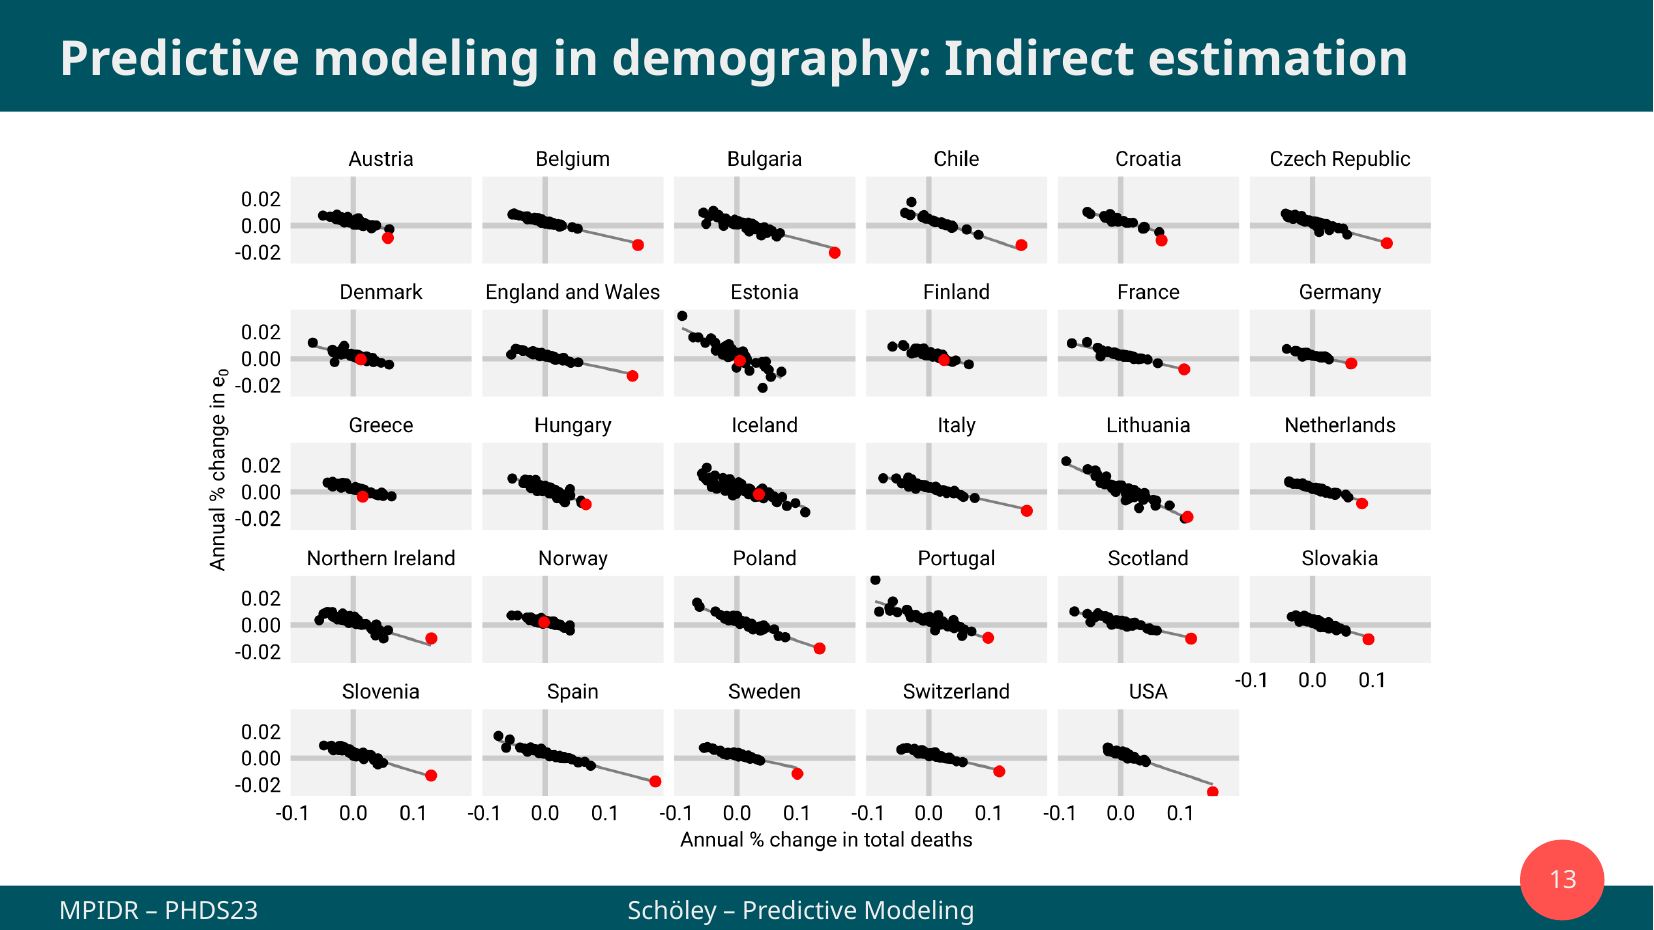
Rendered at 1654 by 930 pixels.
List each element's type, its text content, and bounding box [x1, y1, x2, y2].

picture [195, 130, 1441, 864]
title Predictive modeling in demography: Indirect estimation [58, 0, 1594, 117]
